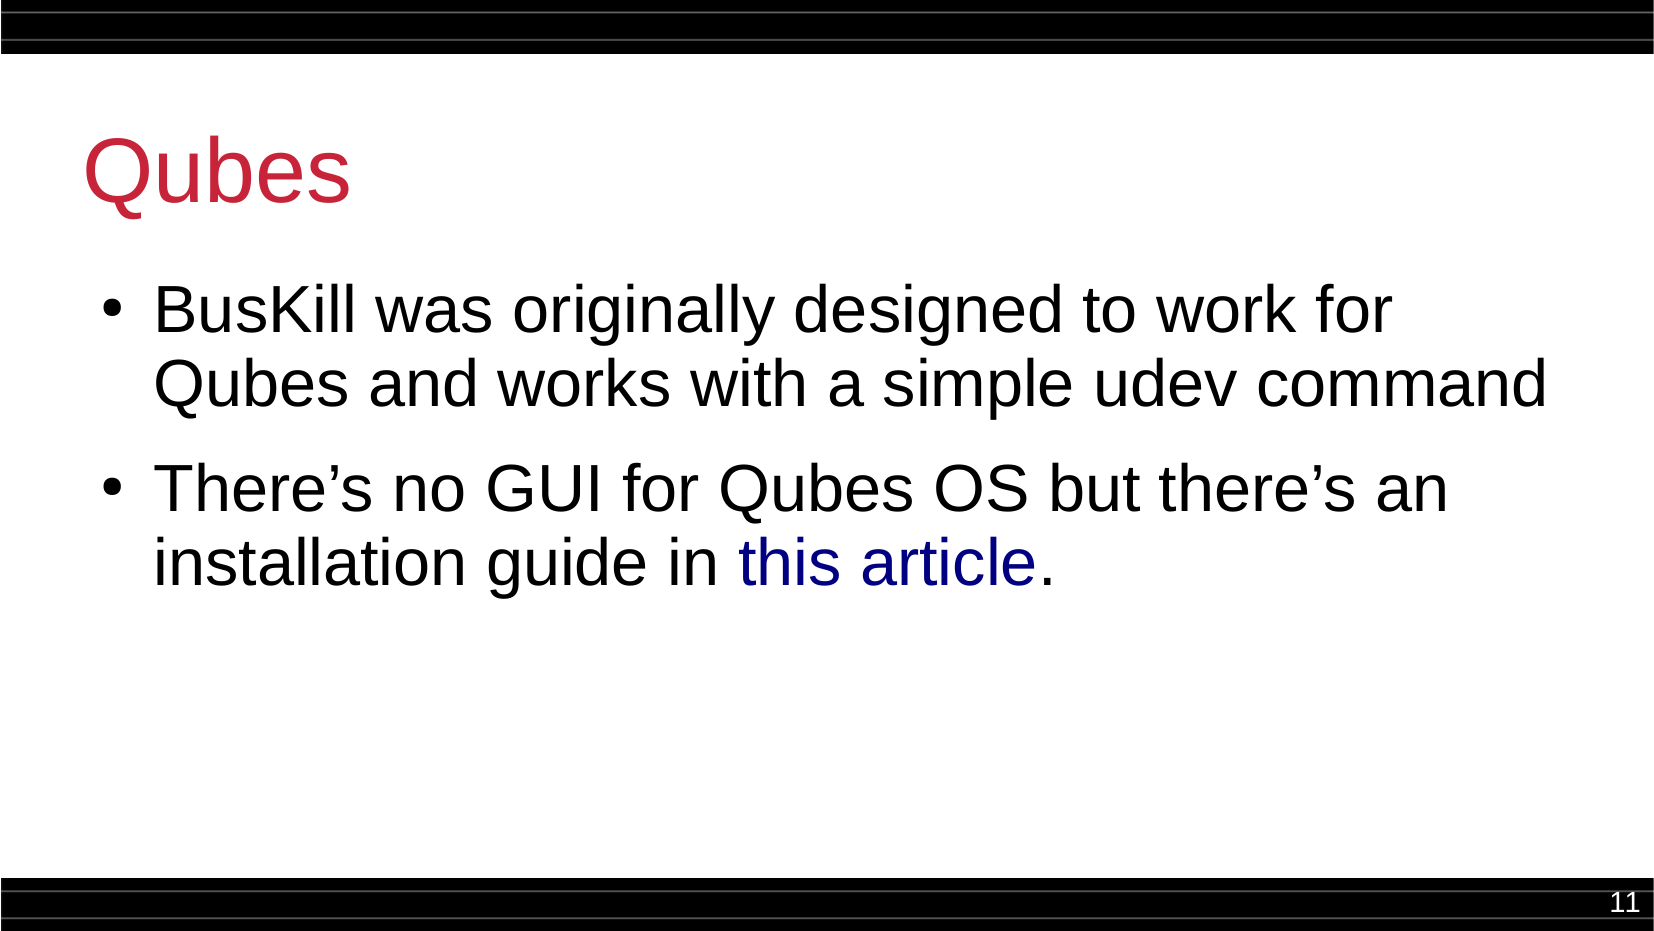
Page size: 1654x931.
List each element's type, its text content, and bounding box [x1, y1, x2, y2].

picture [1, 0, 1654, 54]
picture [1, 878, 1654, 931]
list BusKill was originally designed to work for Qubes and works with a simple udev command There’s no GUI for Qubes OS but there’s an installation guide in this article. [82, 271, 1571, 758]
title Qubes [82, 92, 1571, 249]
